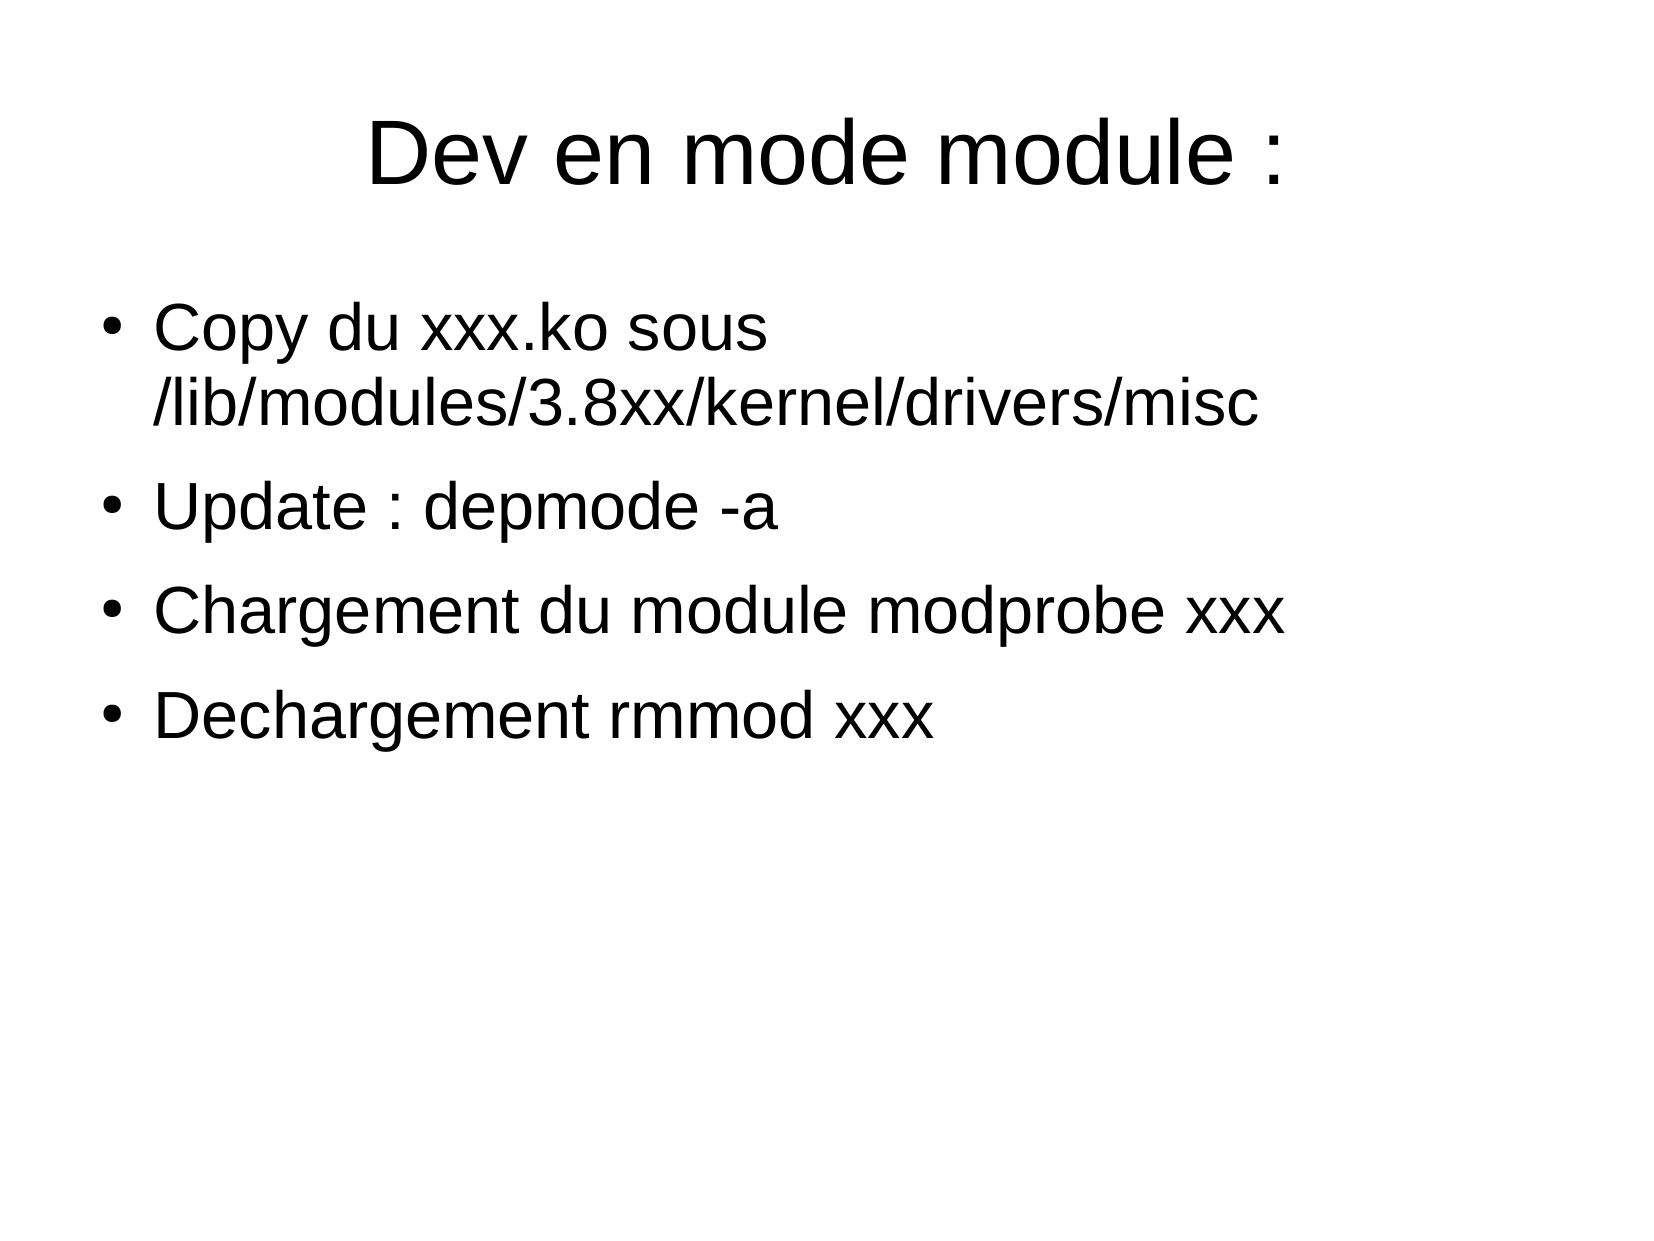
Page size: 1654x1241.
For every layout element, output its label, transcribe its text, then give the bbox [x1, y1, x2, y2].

title Dev en mode module : [82, 49, 1571, 257]
list Copy du xxx.ko sous /lib/modules/3.8xx/kernel/drivers/misc Update : depmode -a Chargement du module modprobe xxx Dechargement rmmod xxx [82, 290, 1571, 1010]
